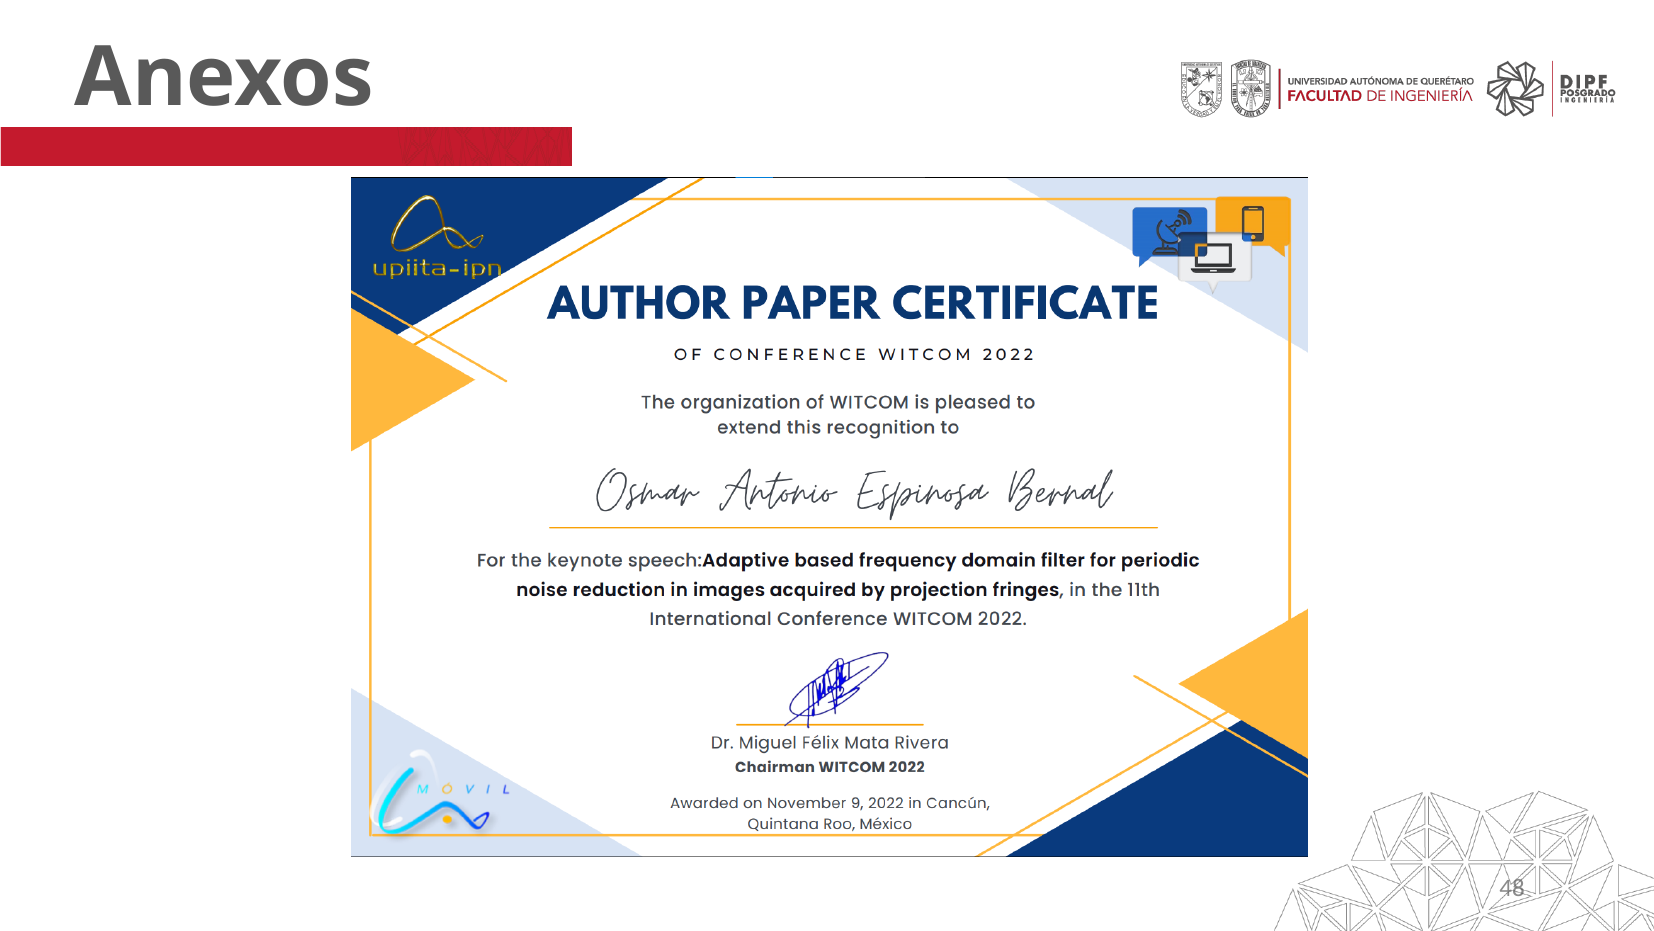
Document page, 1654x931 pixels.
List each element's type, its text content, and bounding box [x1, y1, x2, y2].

picture [351, 177, 1654, 931]
text_box Anexos [54, 11, 572, 127]
picture [1176, 54, 1620, 133]
picture [0, 127, 572, 166]
